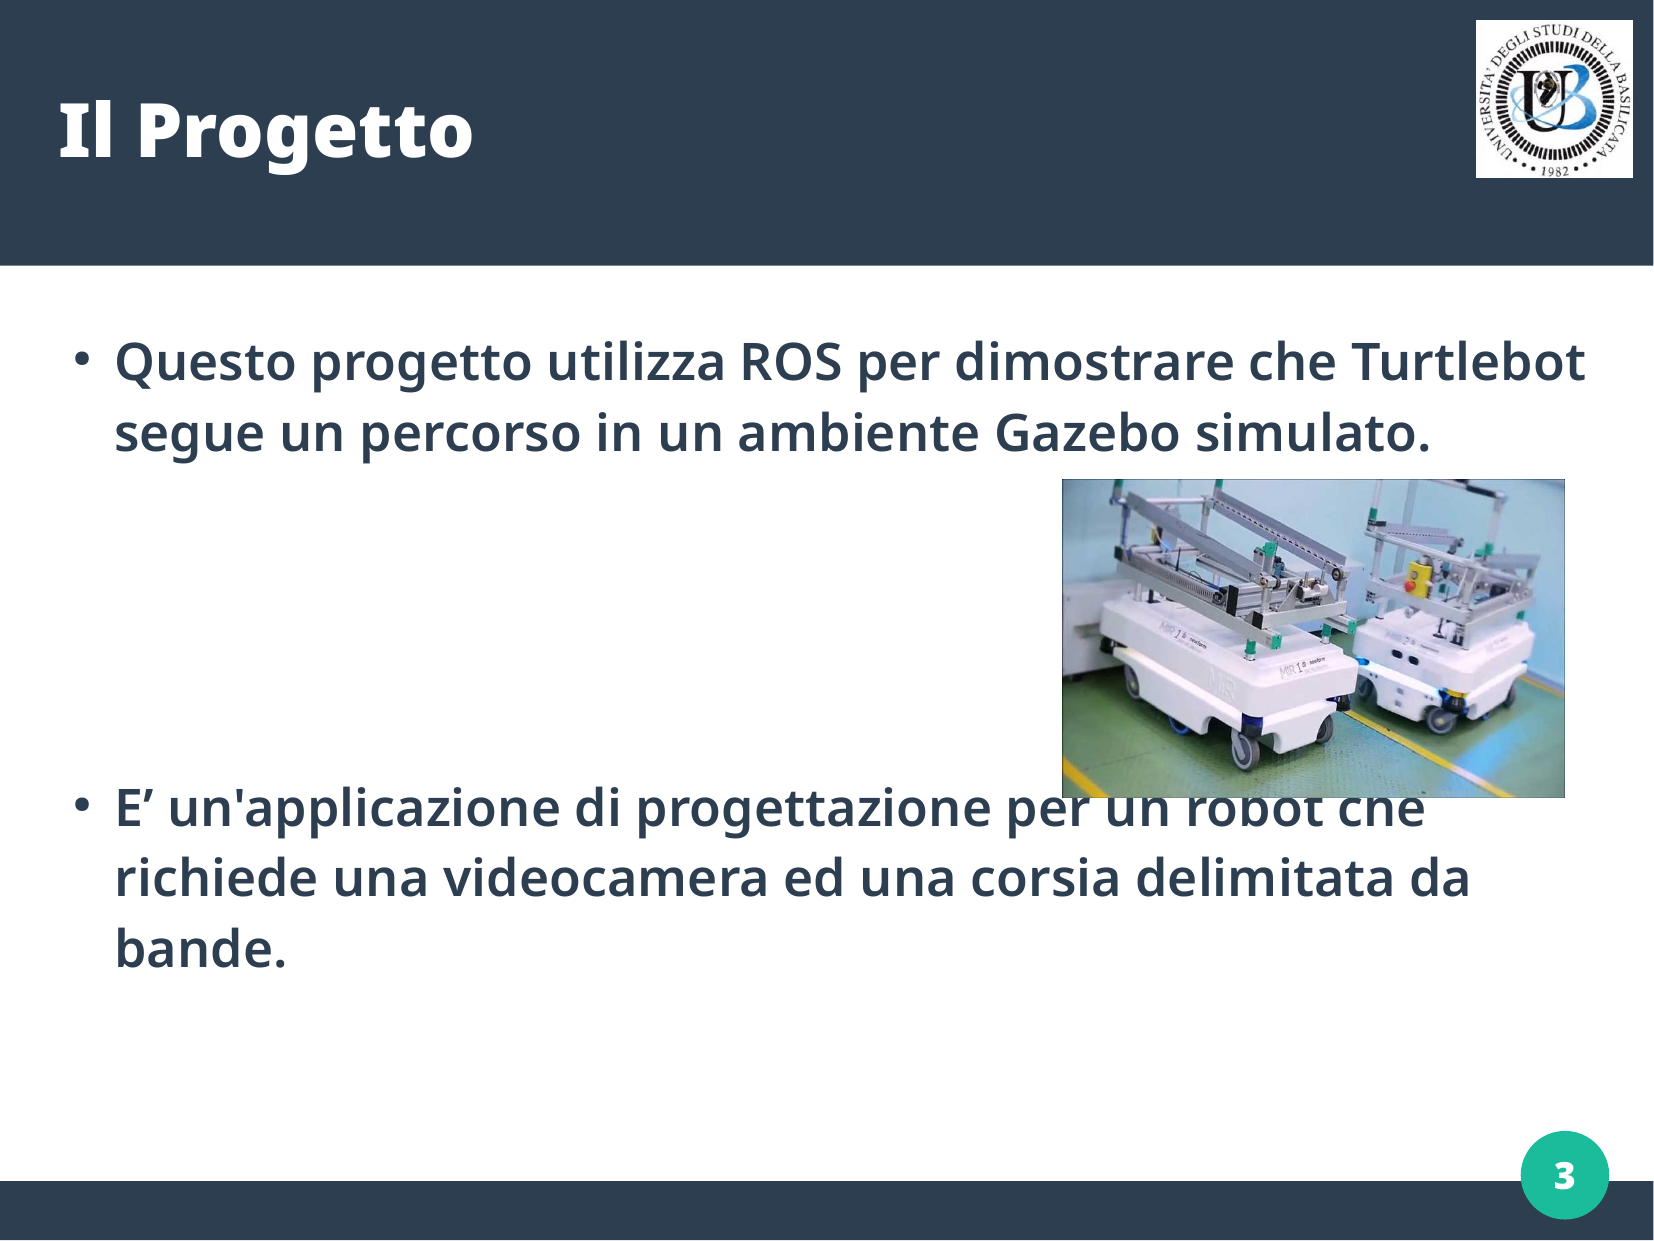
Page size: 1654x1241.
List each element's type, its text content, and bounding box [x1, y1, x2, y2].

title Il Progetto [59, 49, 1595, 207]
picture [1476, 20, 1633, 178]
list Questo progetto utilizza ROS per dimostrare che Turtlebot segue un percorso in un ambiente Gazebo simulato. E’ un'applicazione di progettazione per un robot che richiede una videocamera ed una corsia delimitata da bande. [59, 324, 1595, 1152]
picture [1062, 479, 1565, 798]
